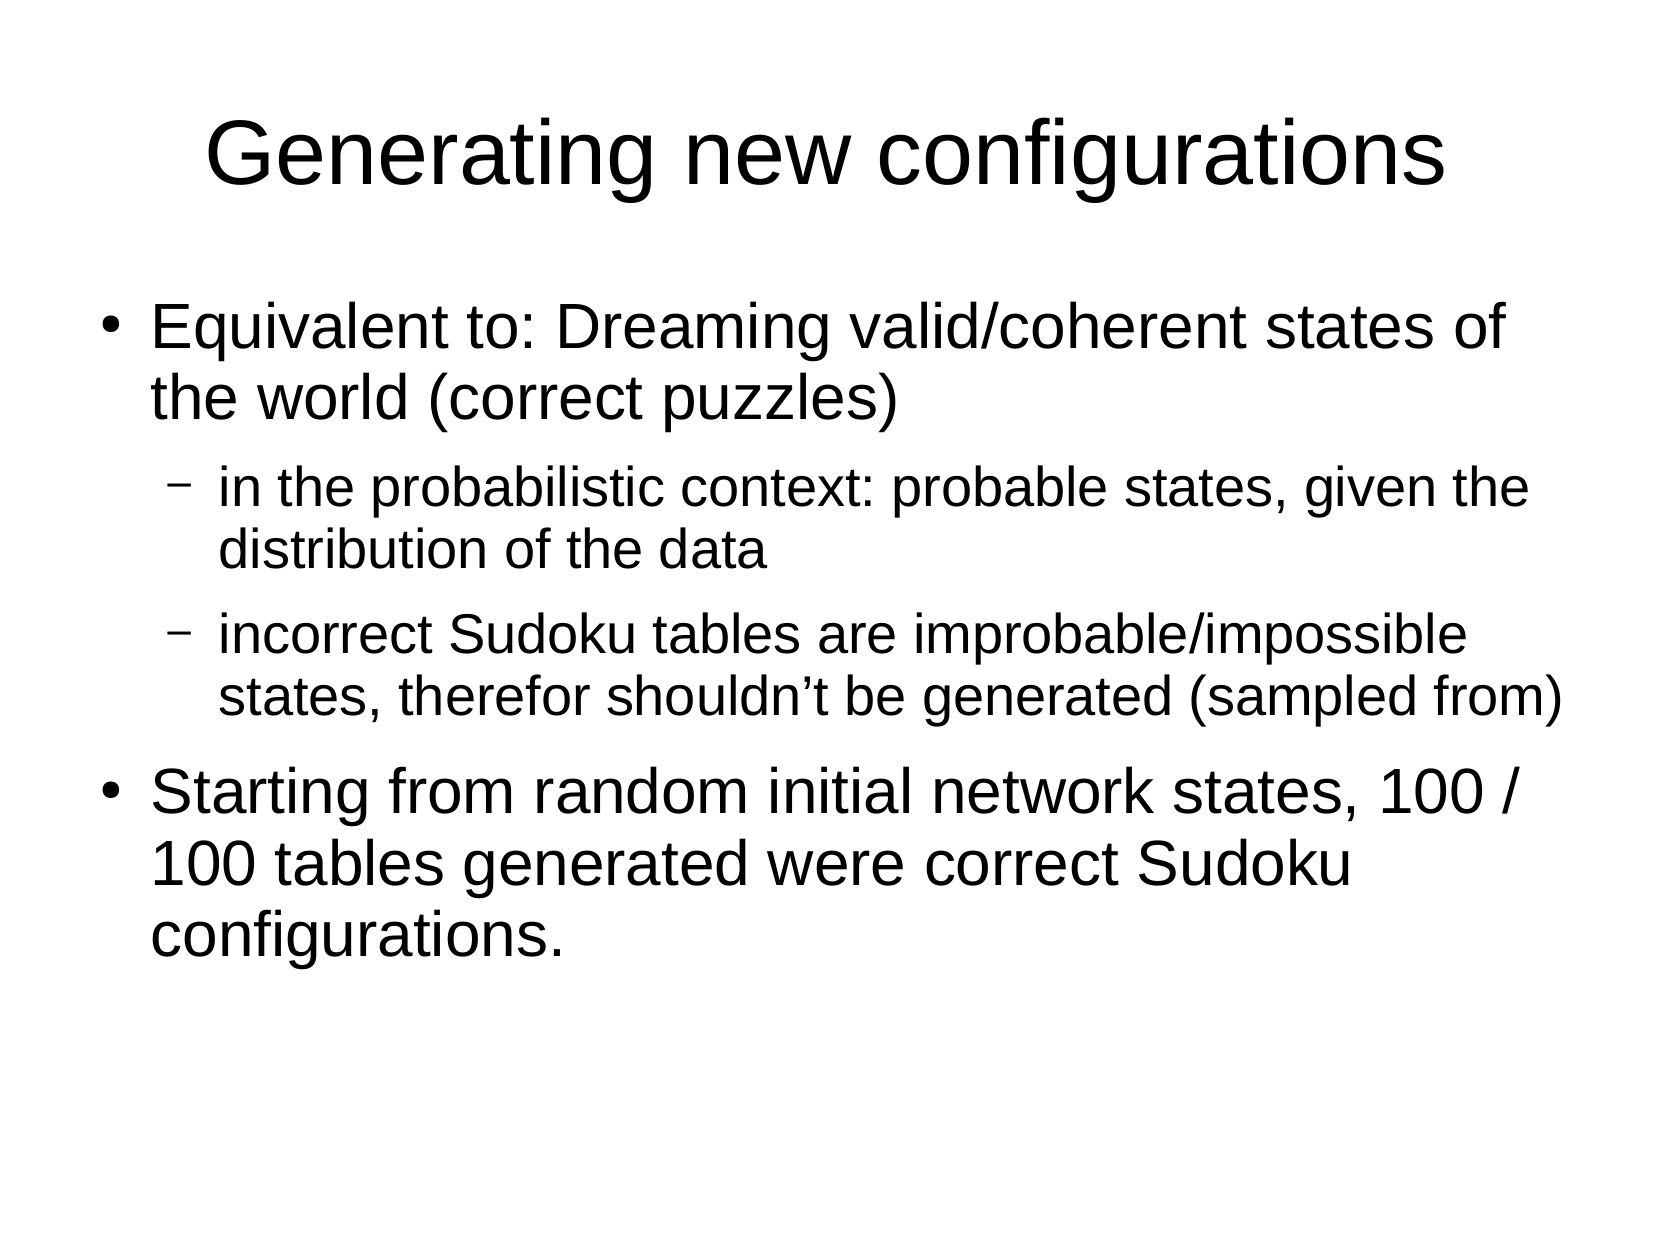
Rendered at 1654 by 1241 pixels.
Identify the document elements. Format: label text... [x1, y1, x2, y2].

title Generating new configurations [82, 49, 1571, 257]
list Equivalent to: Dreaming valid/coherent states of the world (correct puzzles) in the probabilistic context: probable states, given the distribution of the data incorrect Sudoku tables are improbable/impossible states, therefor shouldn’t be generated (sampled from) Starting from random initial network states, 100 / 100 tables generated were correct Sudoku configurations. [82, 290, 1571, 1010]
